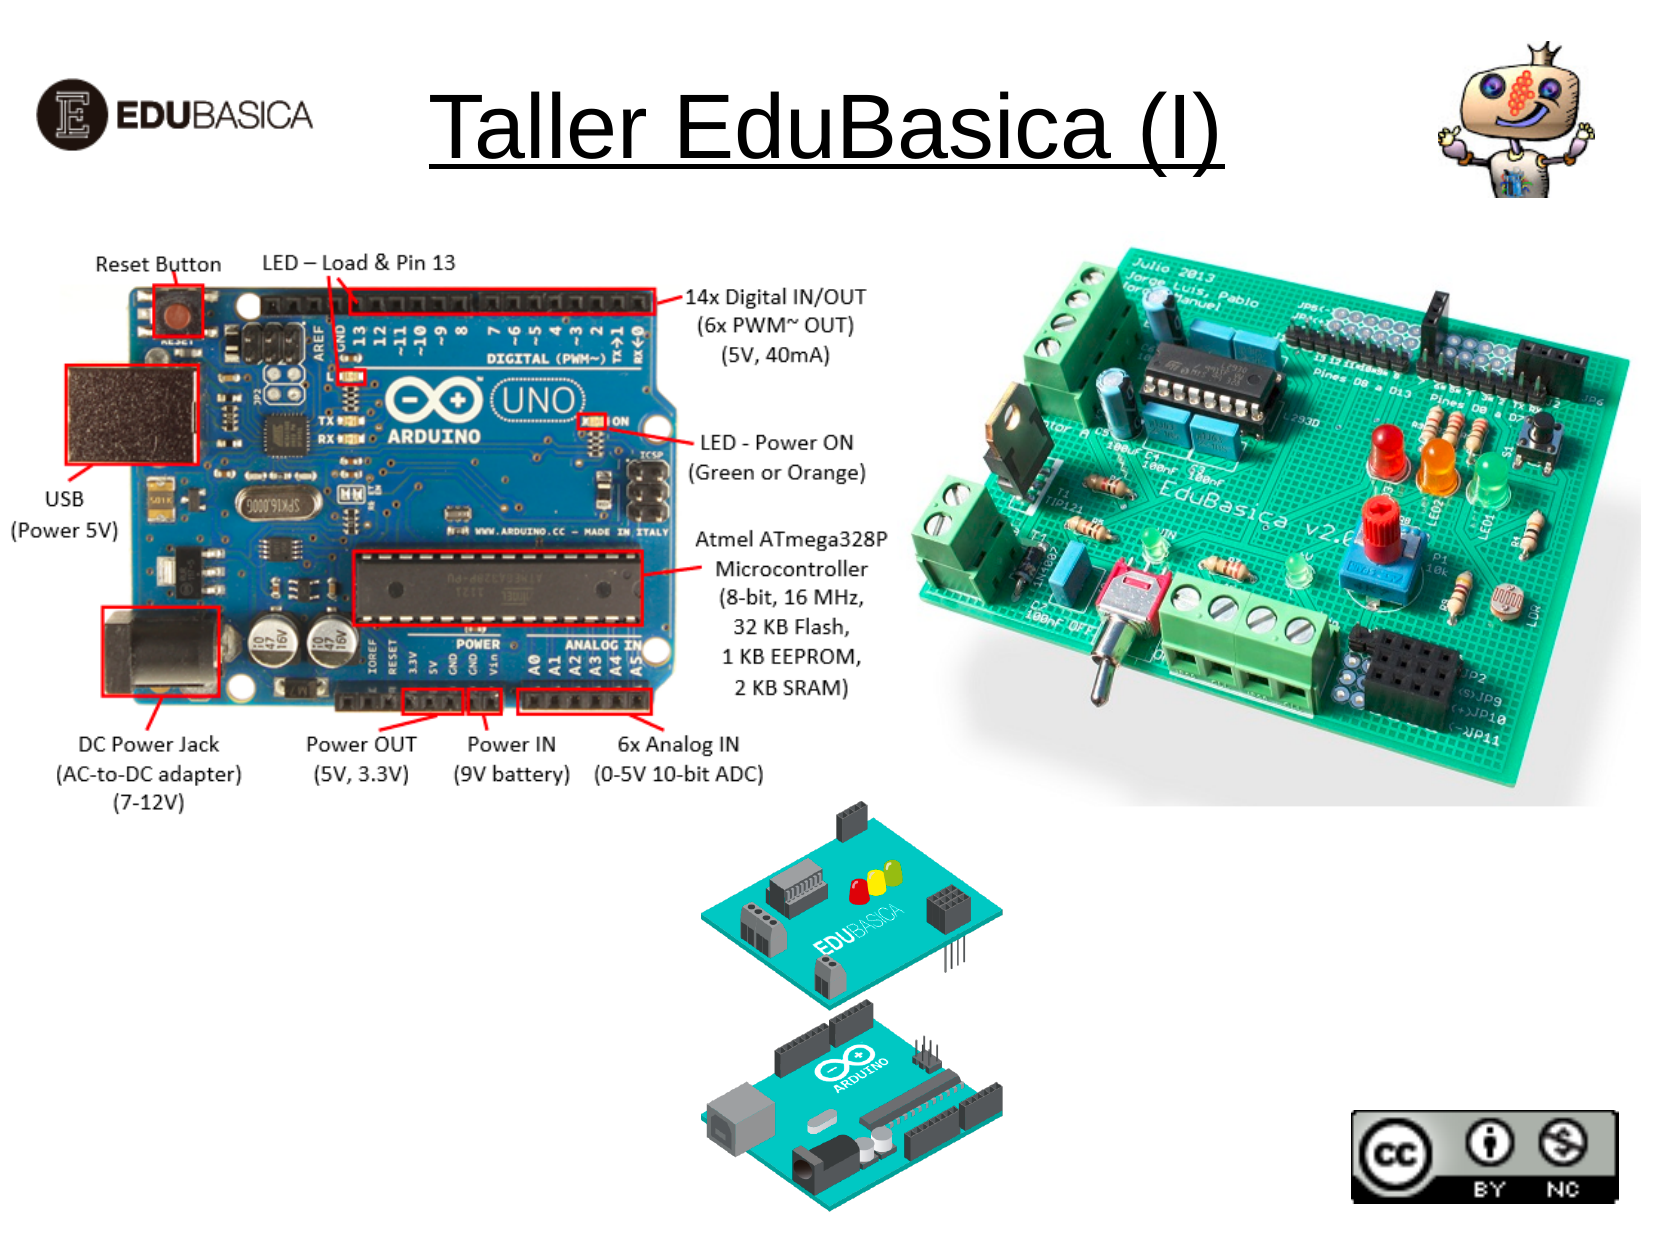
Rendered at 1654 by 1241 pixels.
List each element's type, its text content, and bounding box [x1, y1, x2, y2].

picture [1351, 1110, 1619, 1204]
picture [1438, 41, 1595, 198]
picture [35, 77, 316, 154]
picture [7, 231, 1641, 1222]
title Taller EduBasica (I) [82, 23, 1571, 231]
